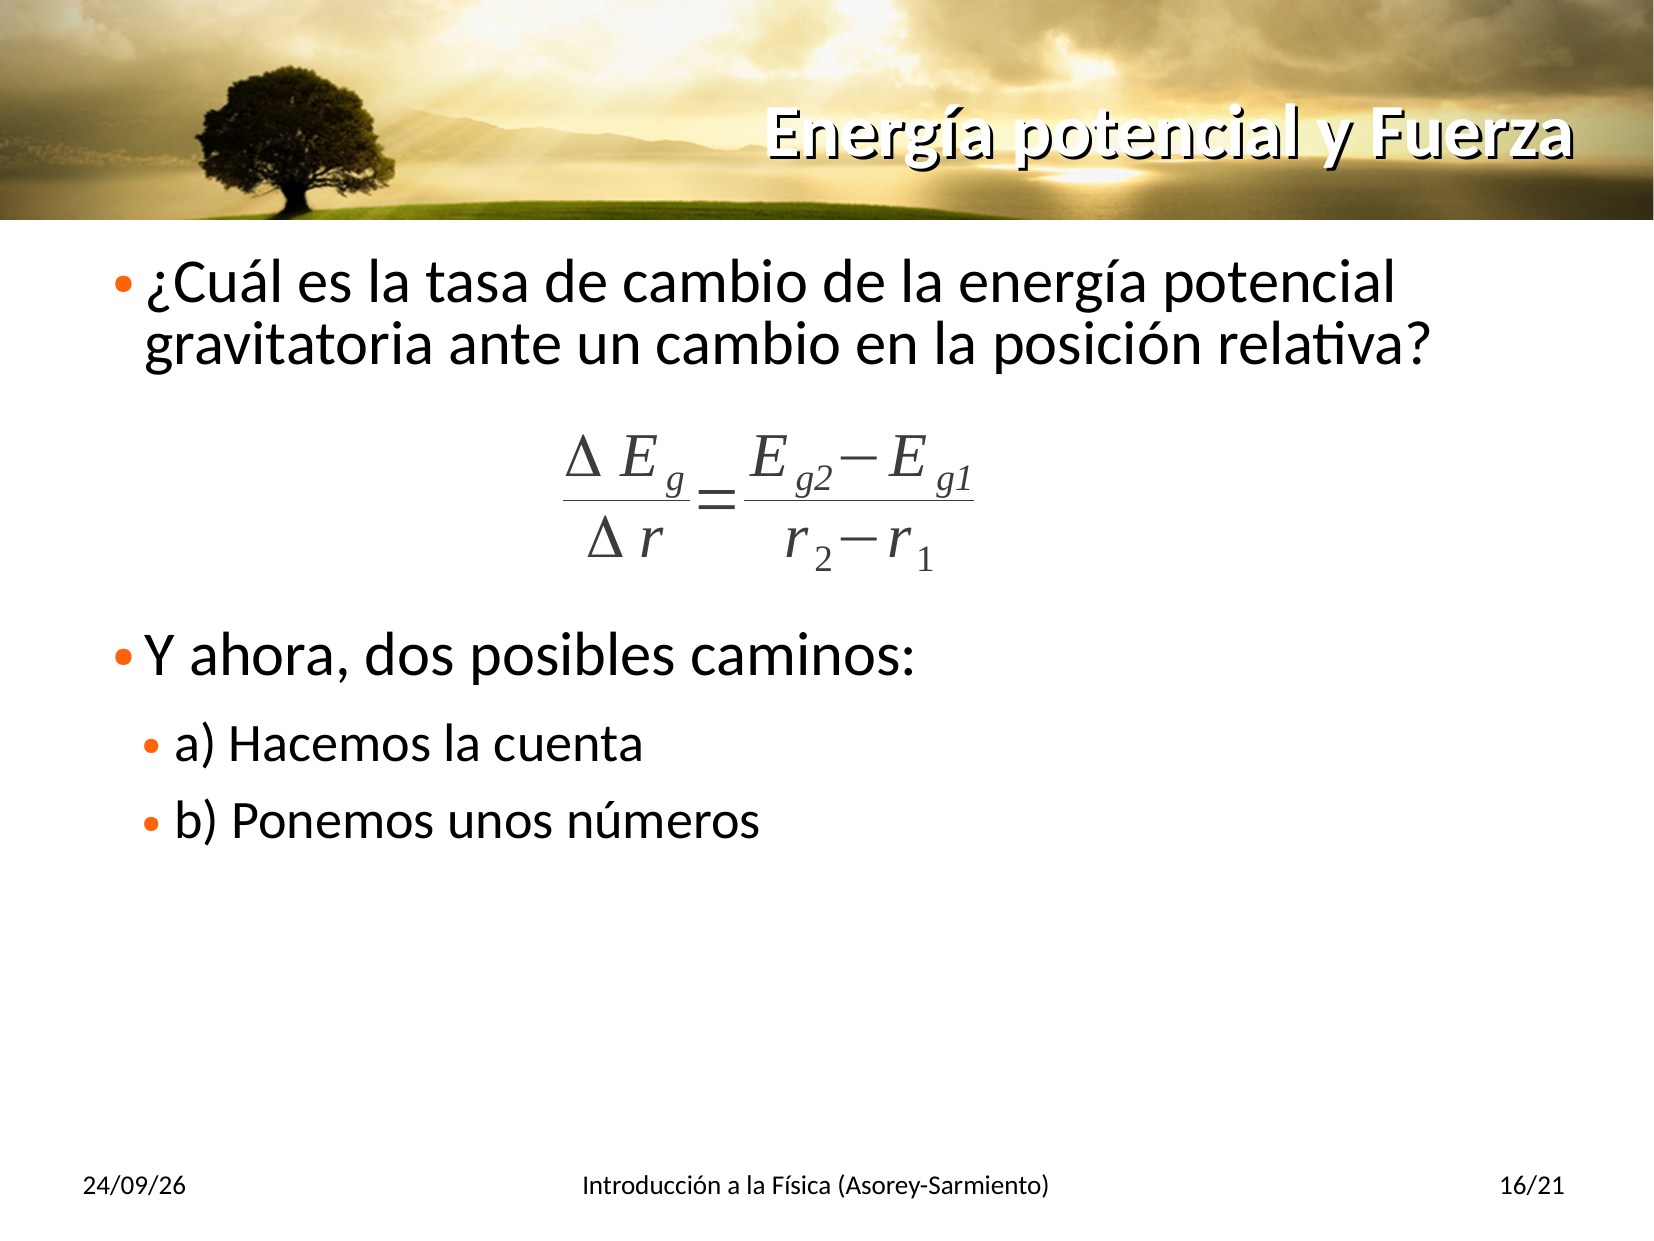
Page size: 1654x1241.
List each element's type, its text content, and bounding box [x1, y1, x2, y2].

title Energía potencial y Fuerza [86, 49, 1576, 226]
chart [555, 420, 982, 580]
picture [0, 0, 1654, 220]
list ¿Cuál es la tasa de cambio de la energía potencial gravitatoria ante un cambio en la posición relativa? Y ahora, dos posibles caminos: a) Hacemos la cuenta b) Ponemos unos números [82, 255, 1571, 1174]
